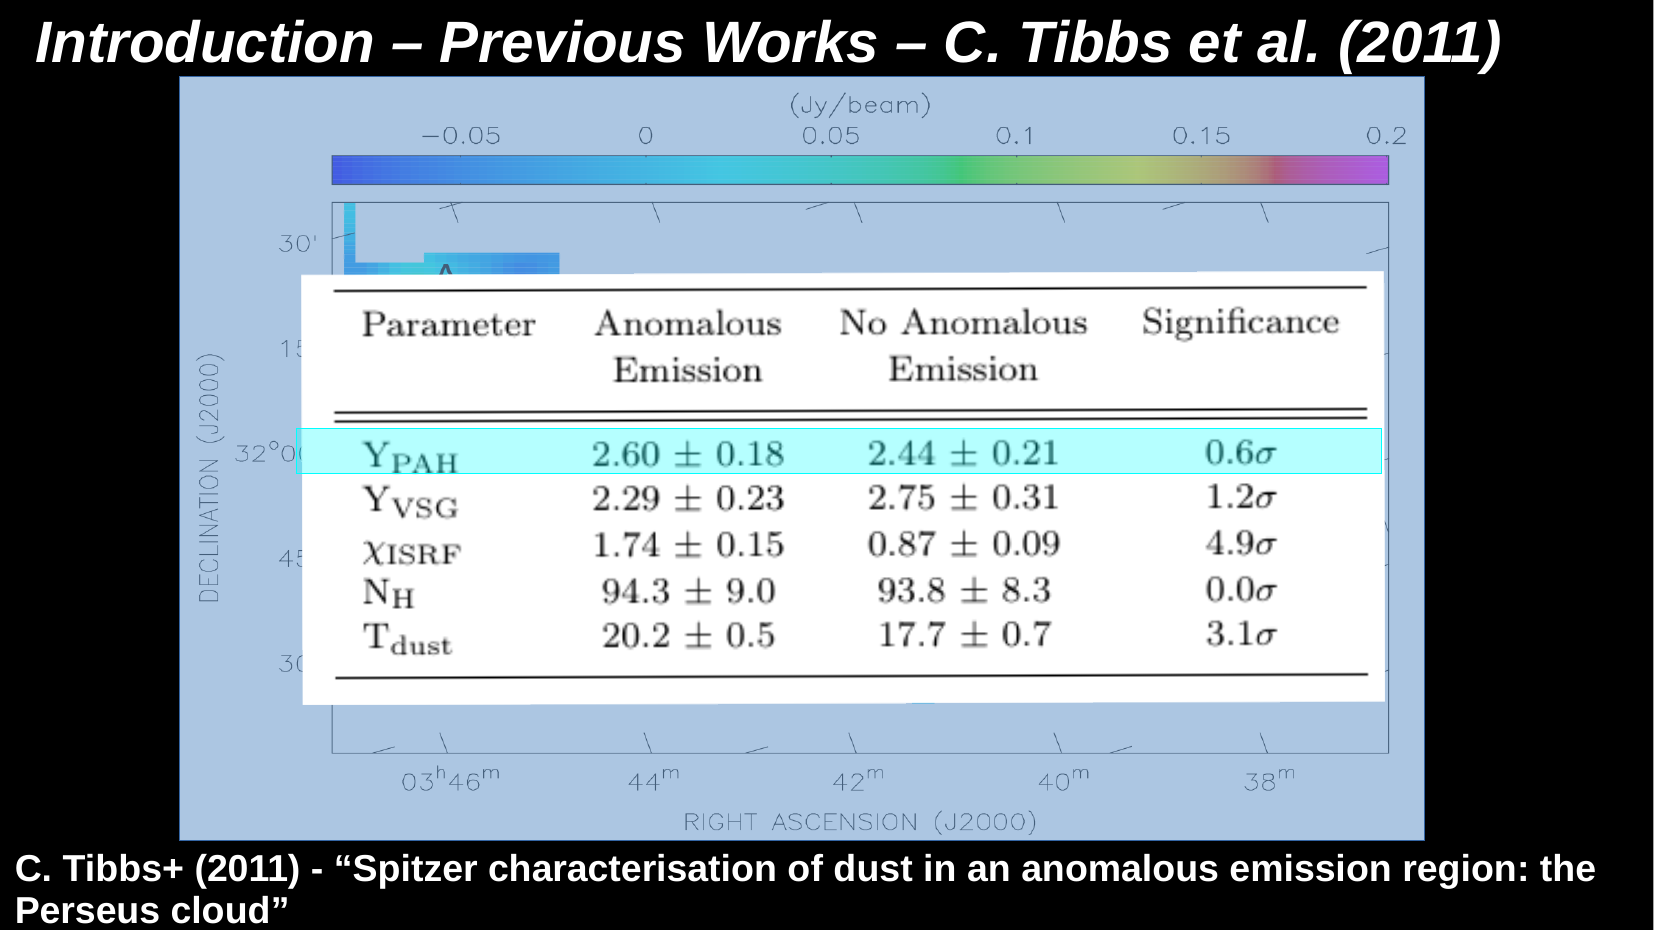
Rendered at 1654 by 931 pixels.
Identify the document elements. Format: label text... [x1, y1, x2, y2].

title Introduction – Previous Works – C. Tibbs et al. (2011) [0, 9, 1654, 91]
text_box C. Tibbs+ (2011) - “Spitzer characterisation of dust in an anomalous emission region: the Perseus cloud” [0, 840, 1654, 931]
text_box [179, 91, 1425, 841]
picture [300, 270, 1385, 706]
